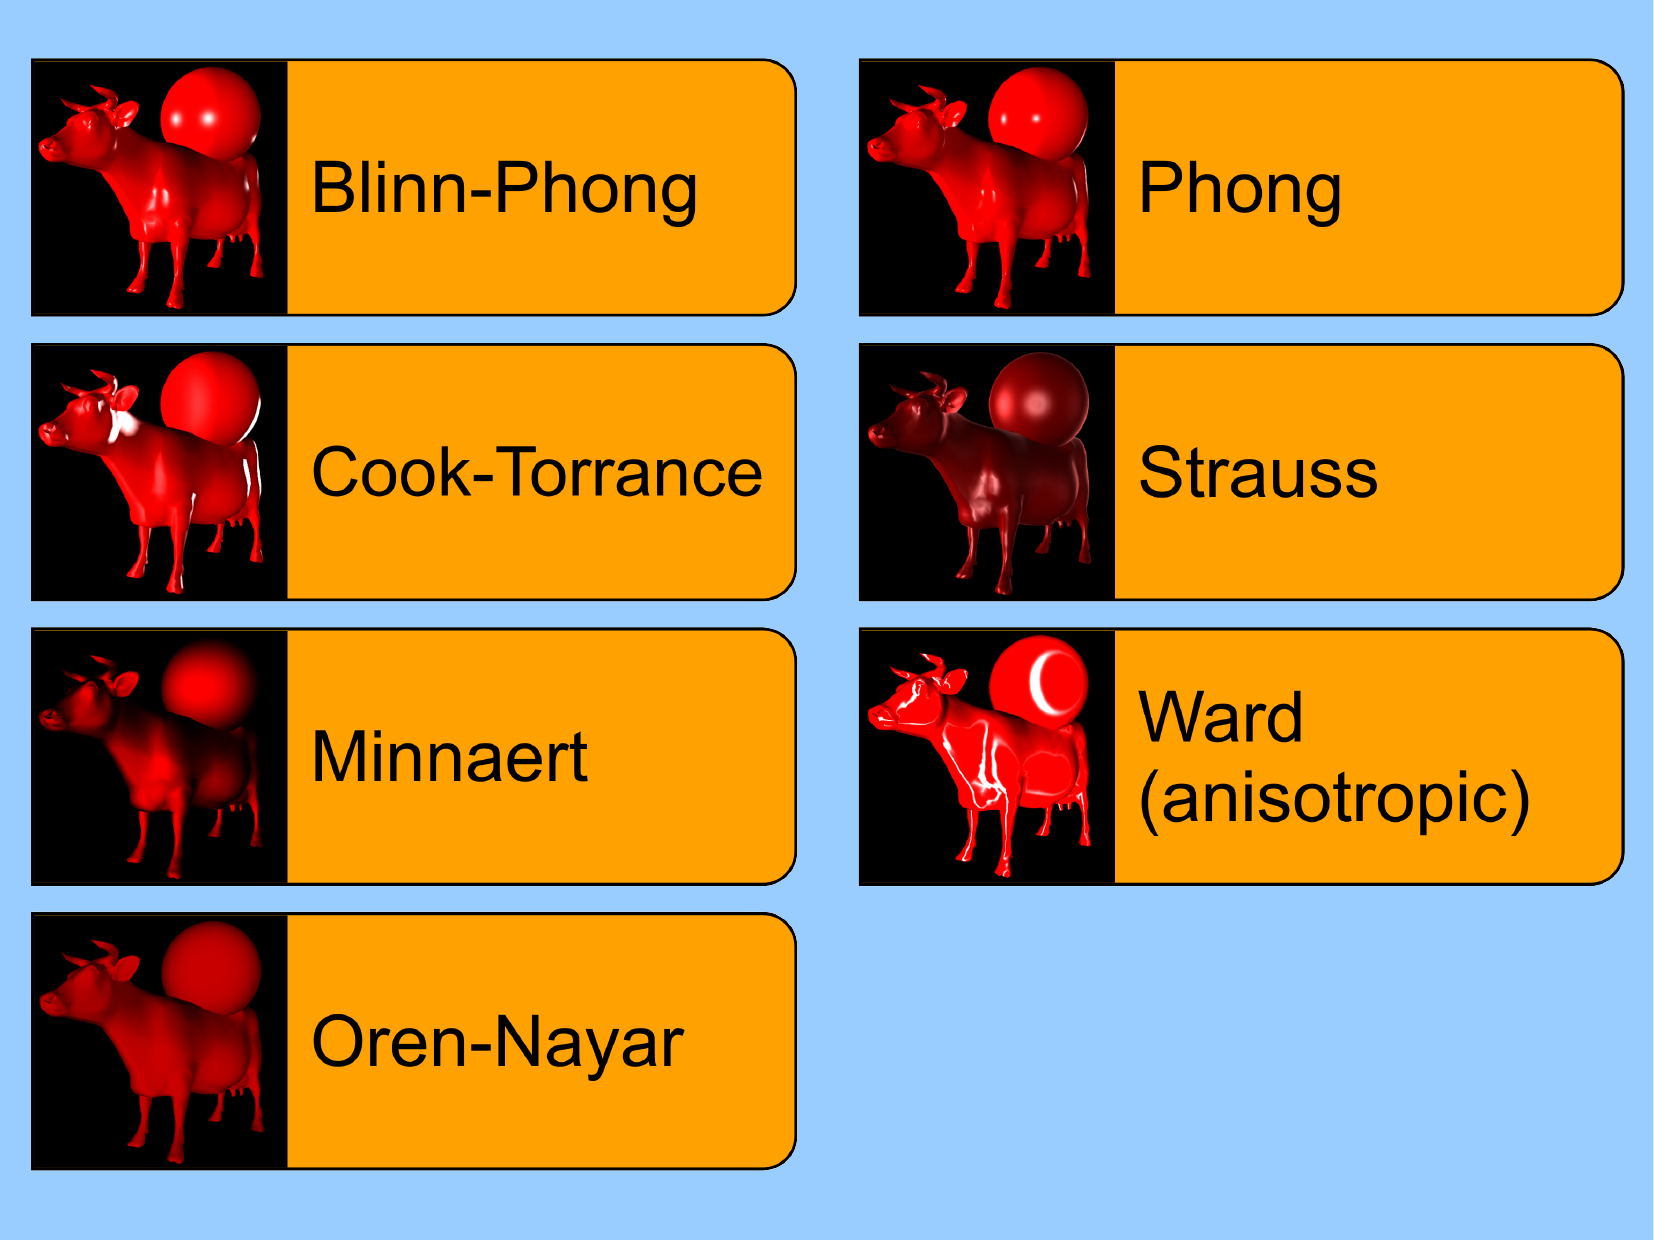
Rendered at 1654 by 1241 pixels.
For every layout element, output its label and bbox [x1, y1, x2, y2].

picture [25, 47, 1630, 1178]
